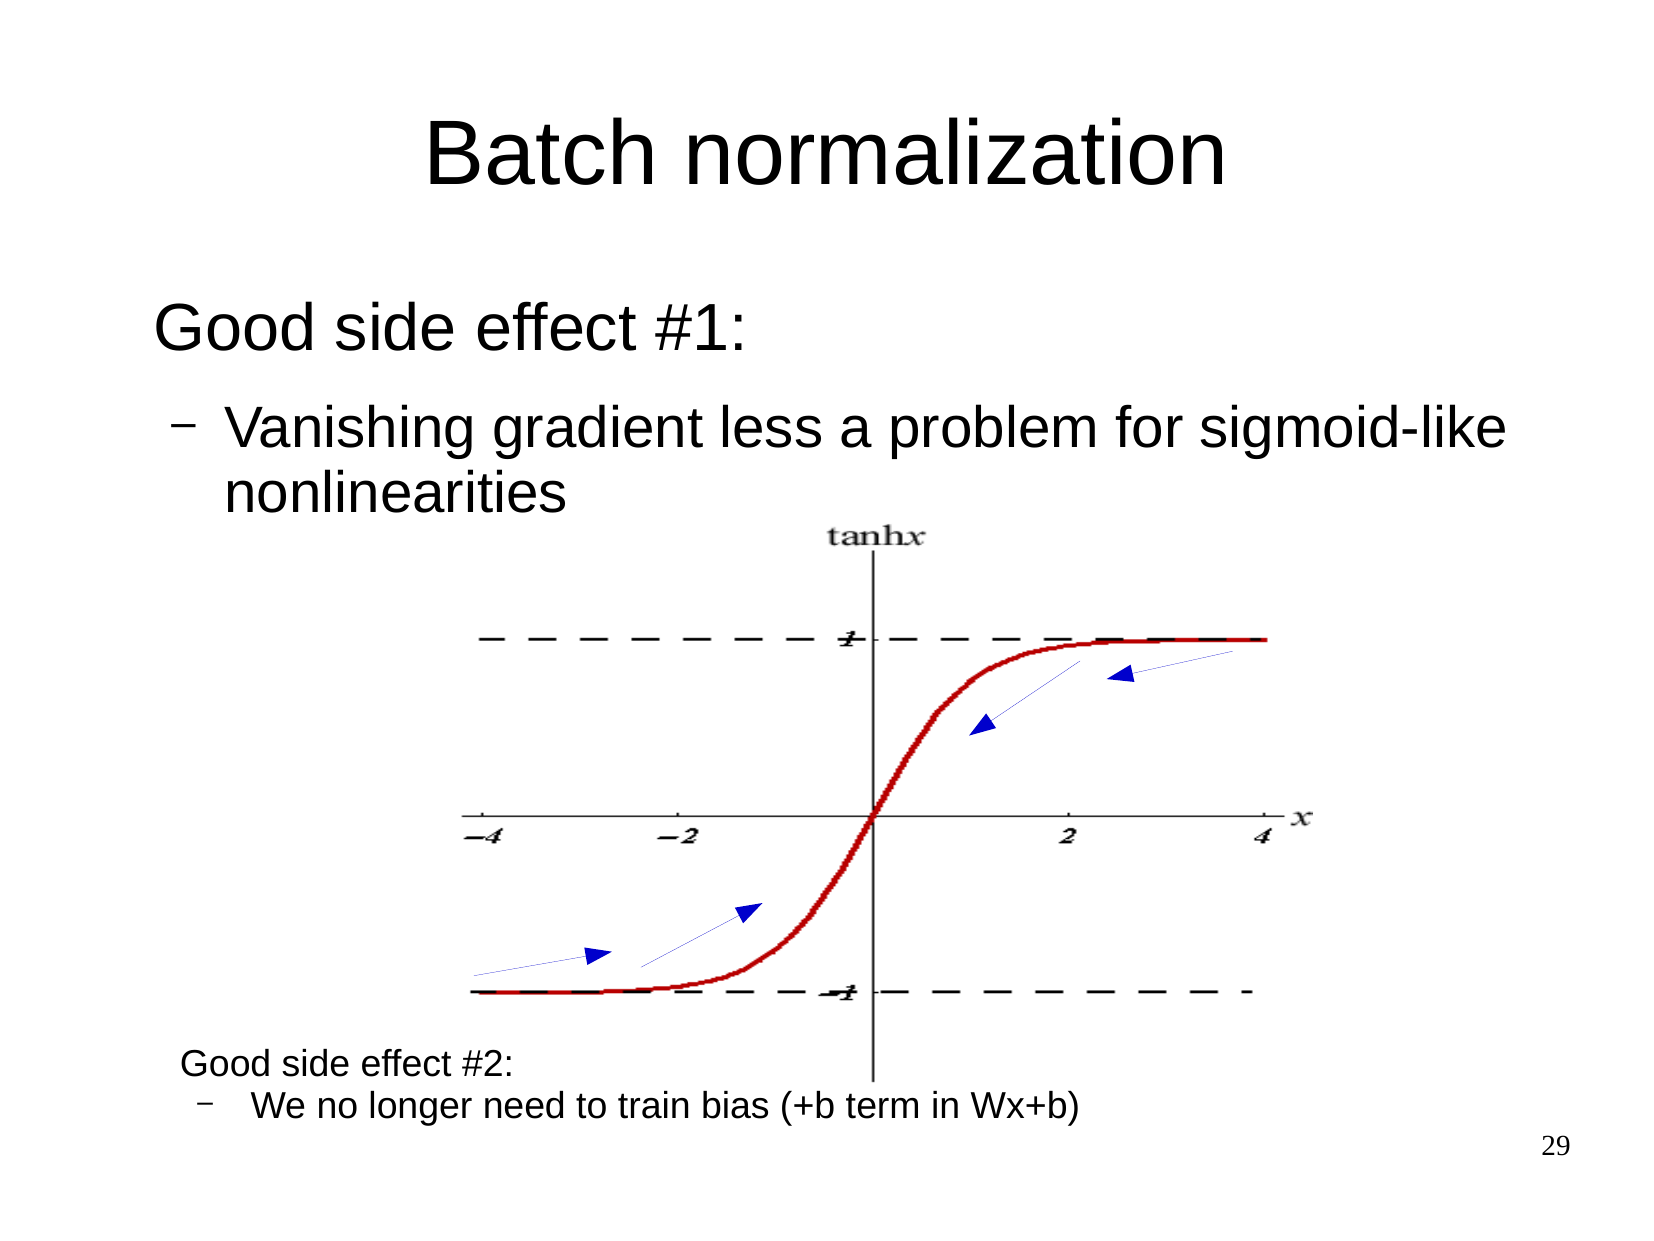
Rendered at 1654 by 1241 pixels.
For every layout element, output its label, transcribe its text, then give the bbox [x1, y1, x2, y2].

picture [456, 516, 1313, 1035]
title Batch normalization [82, 49, 1571, 257]
list Good side effect #1: Vanishing gradient less a problem for sigmoid-like nonlinearities [82, 290, 1571, 1010]
text_box Good side effect #2: We no longer need to train bias (+b term in Wx+b) [94, 1035, 1561, 1220]
